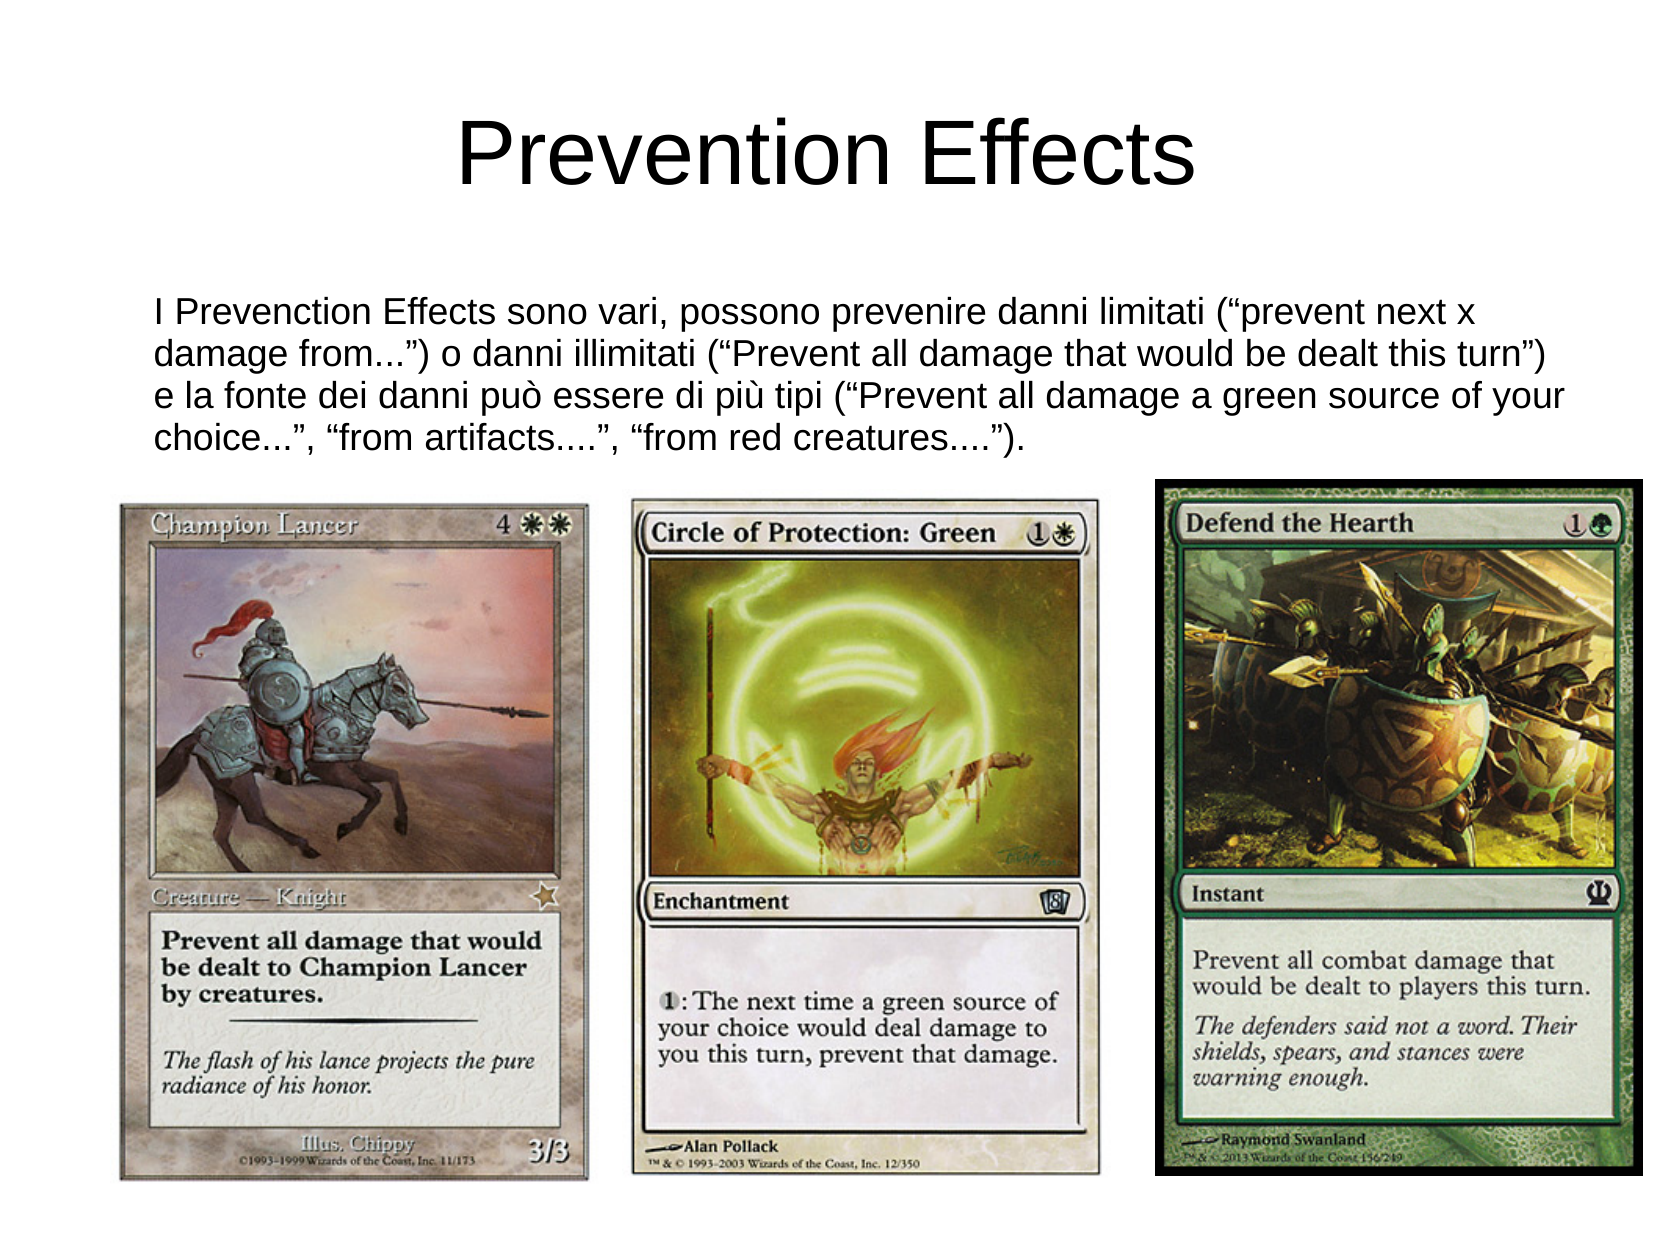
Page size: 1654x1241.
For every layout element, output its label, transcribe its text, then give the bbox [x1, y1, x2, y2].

title Prevention Effects [82, 49, 1571, 257]
picture [622, 489, 1111, 1186]
picture [1155, 479, 1643, 1176]
picture [110, 494, 599, 1191]
list I Prevenction Effects sono vari, possono prevenire danni limitati (“prevent next x damage from...”) o danni illimitati (“Prevent all damage that would be dealt this turn”) e la fonte dei danni può essere di più tipi (“Prevent all damage a green source of your choice...”, “from artifacts....”, “from red creatures....”). [82, 290, 1571, 1010]
